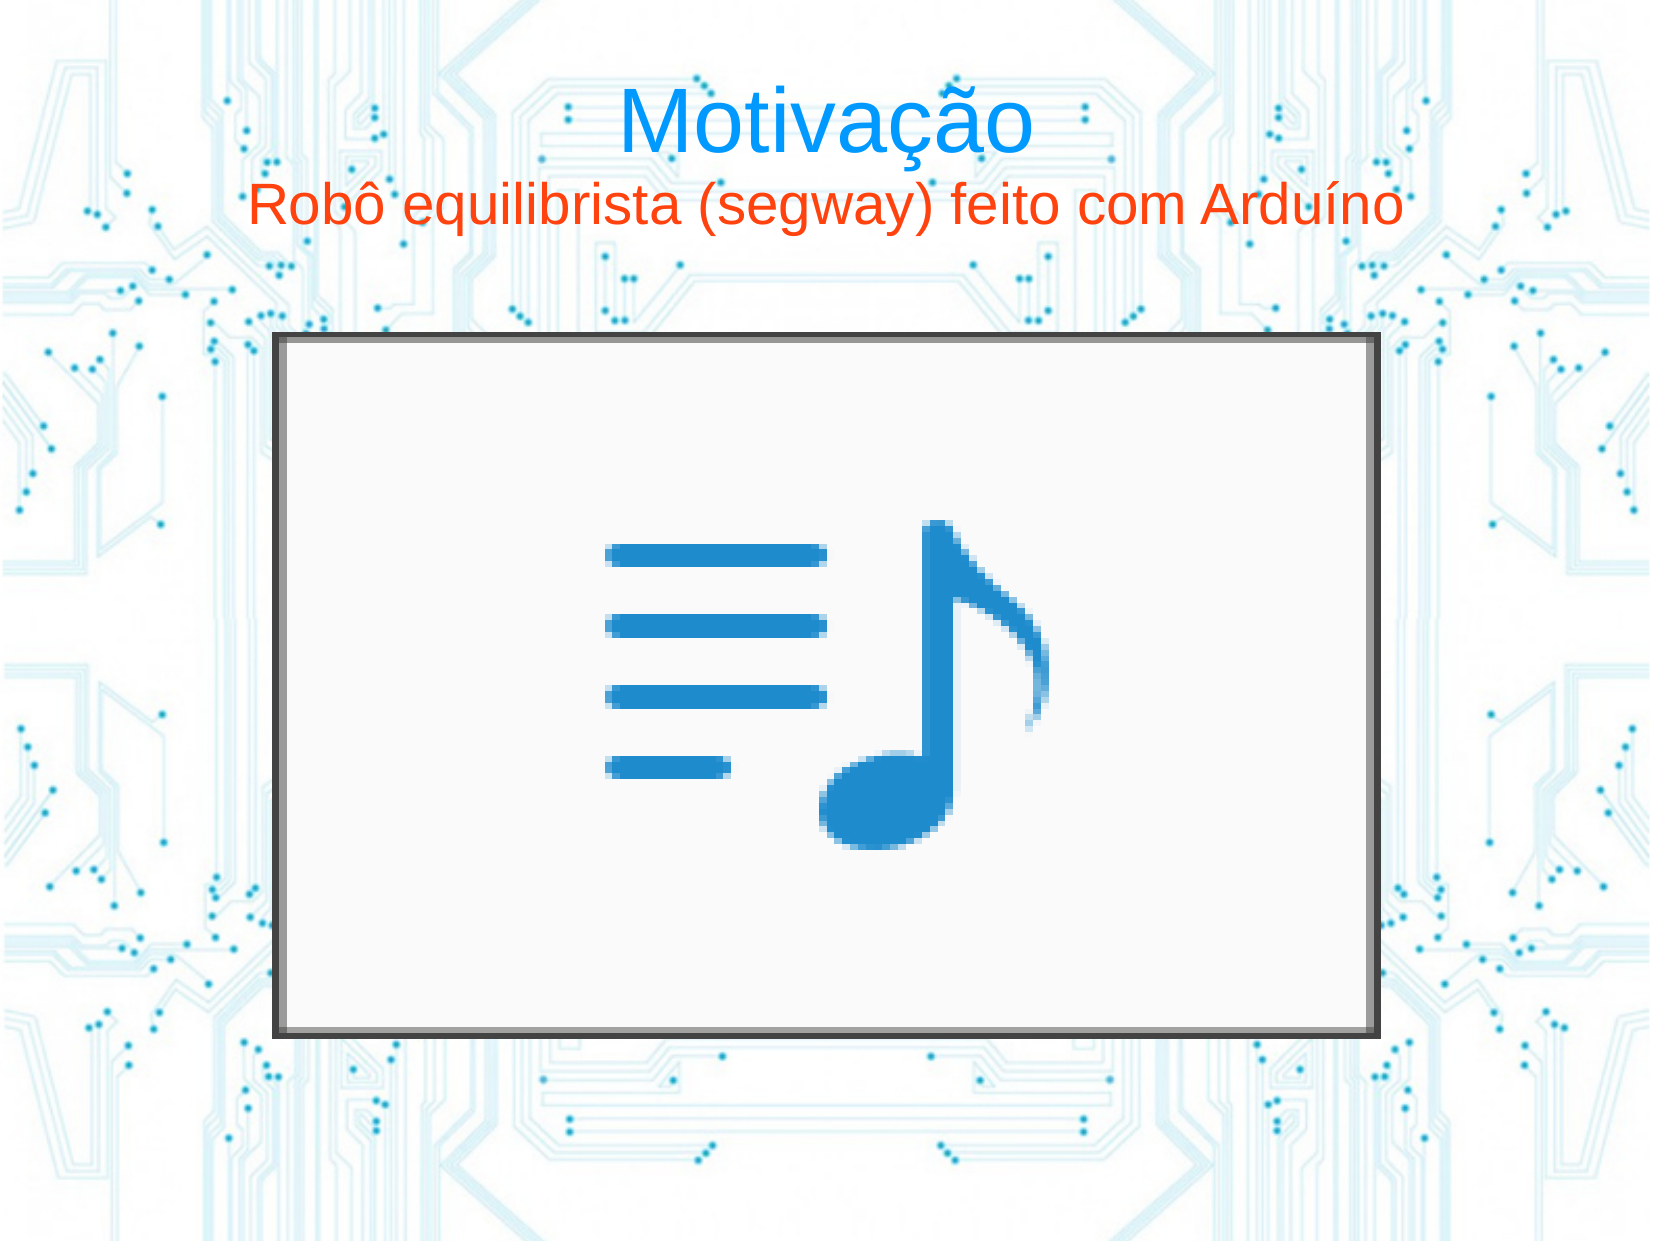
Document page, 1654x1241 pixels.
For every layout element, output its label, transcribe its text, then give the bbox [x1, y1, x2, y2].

text_box [271, 331, 1382, 1040]
picture [0, 0, 1654, 1241]
title Motivação Robô equilibrista (segway) feito com Arduíno [82, 49, 1571, 257]
